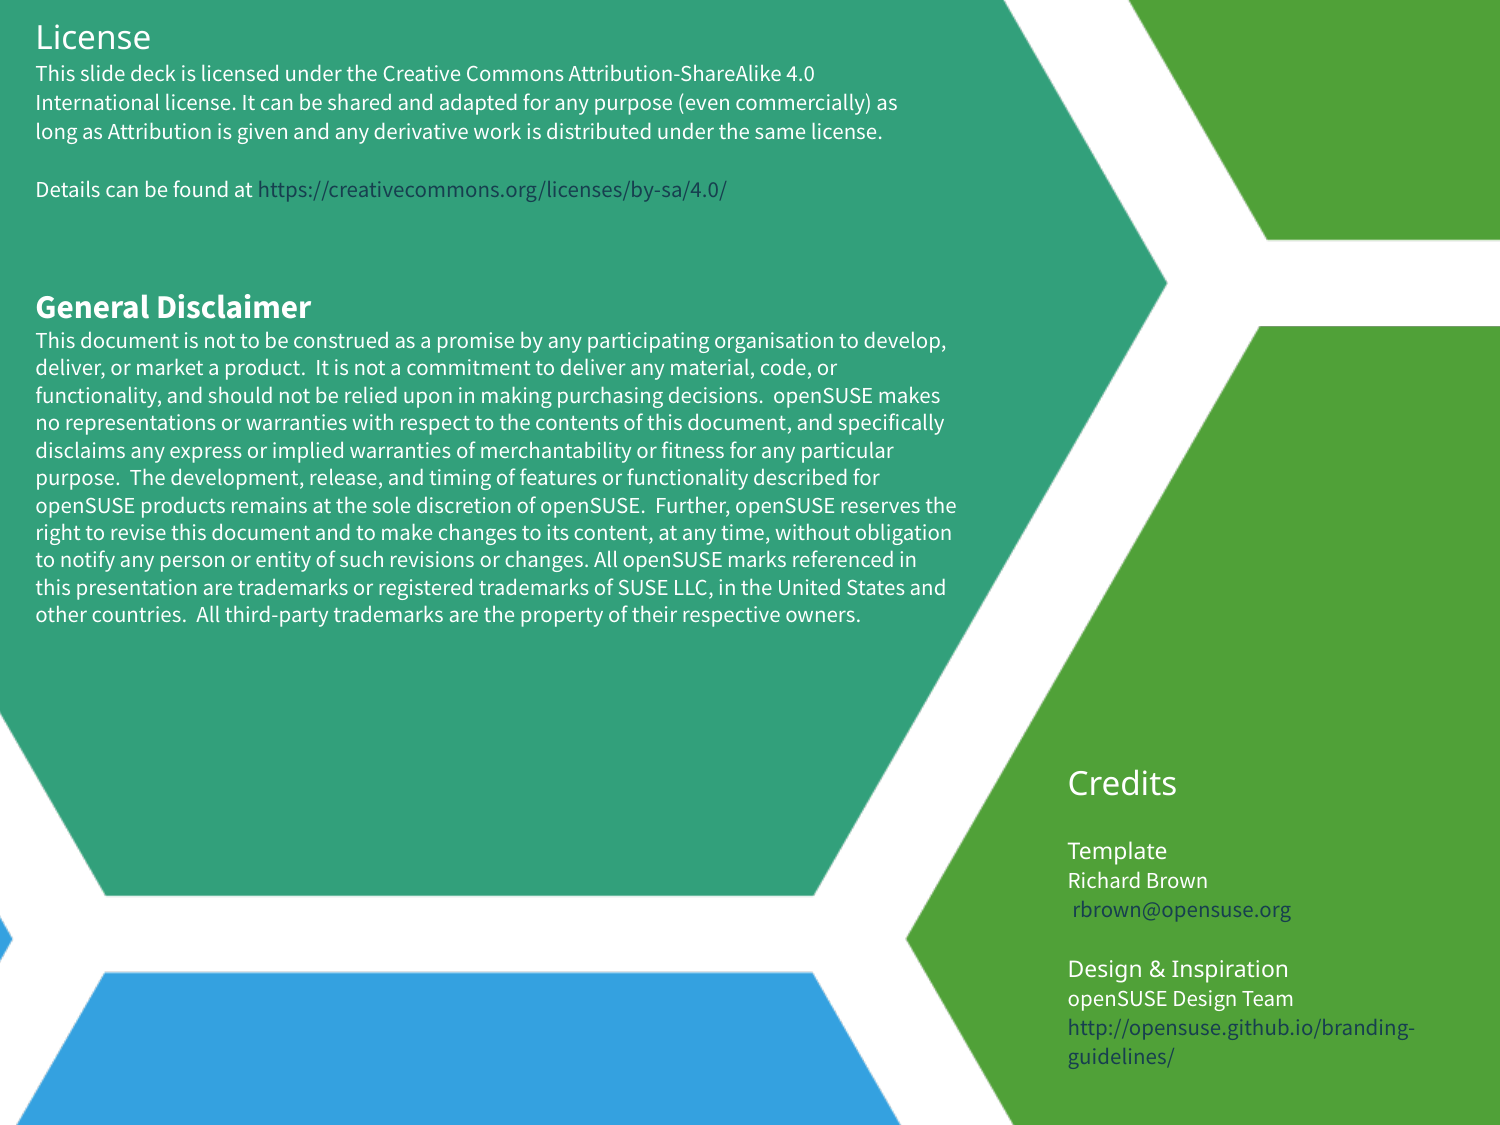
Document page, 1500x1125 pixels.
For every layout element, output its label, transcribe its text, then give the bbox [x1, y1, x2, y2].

text_box License This slide deck is licensed under the Creative Commons Attribution-ShareAlike 4.0 International license. It can be shared and adapted for any purpose (even commercially) as long as Attribution is given and any derivative work is distributed under the same license. Details can be found at https://creativecommons.org/licenses/by-sa/4.0/ [20, 6, 918, 267]
picture [0, 0, 1500, 1125]
text_box Credits Template Richard Brown rbrown@opensuse.org Design & Inspiration openSUSE Design Team http://opensuse.github.io/branding-guidelines/ [1052, 752, 1491, 1073]
